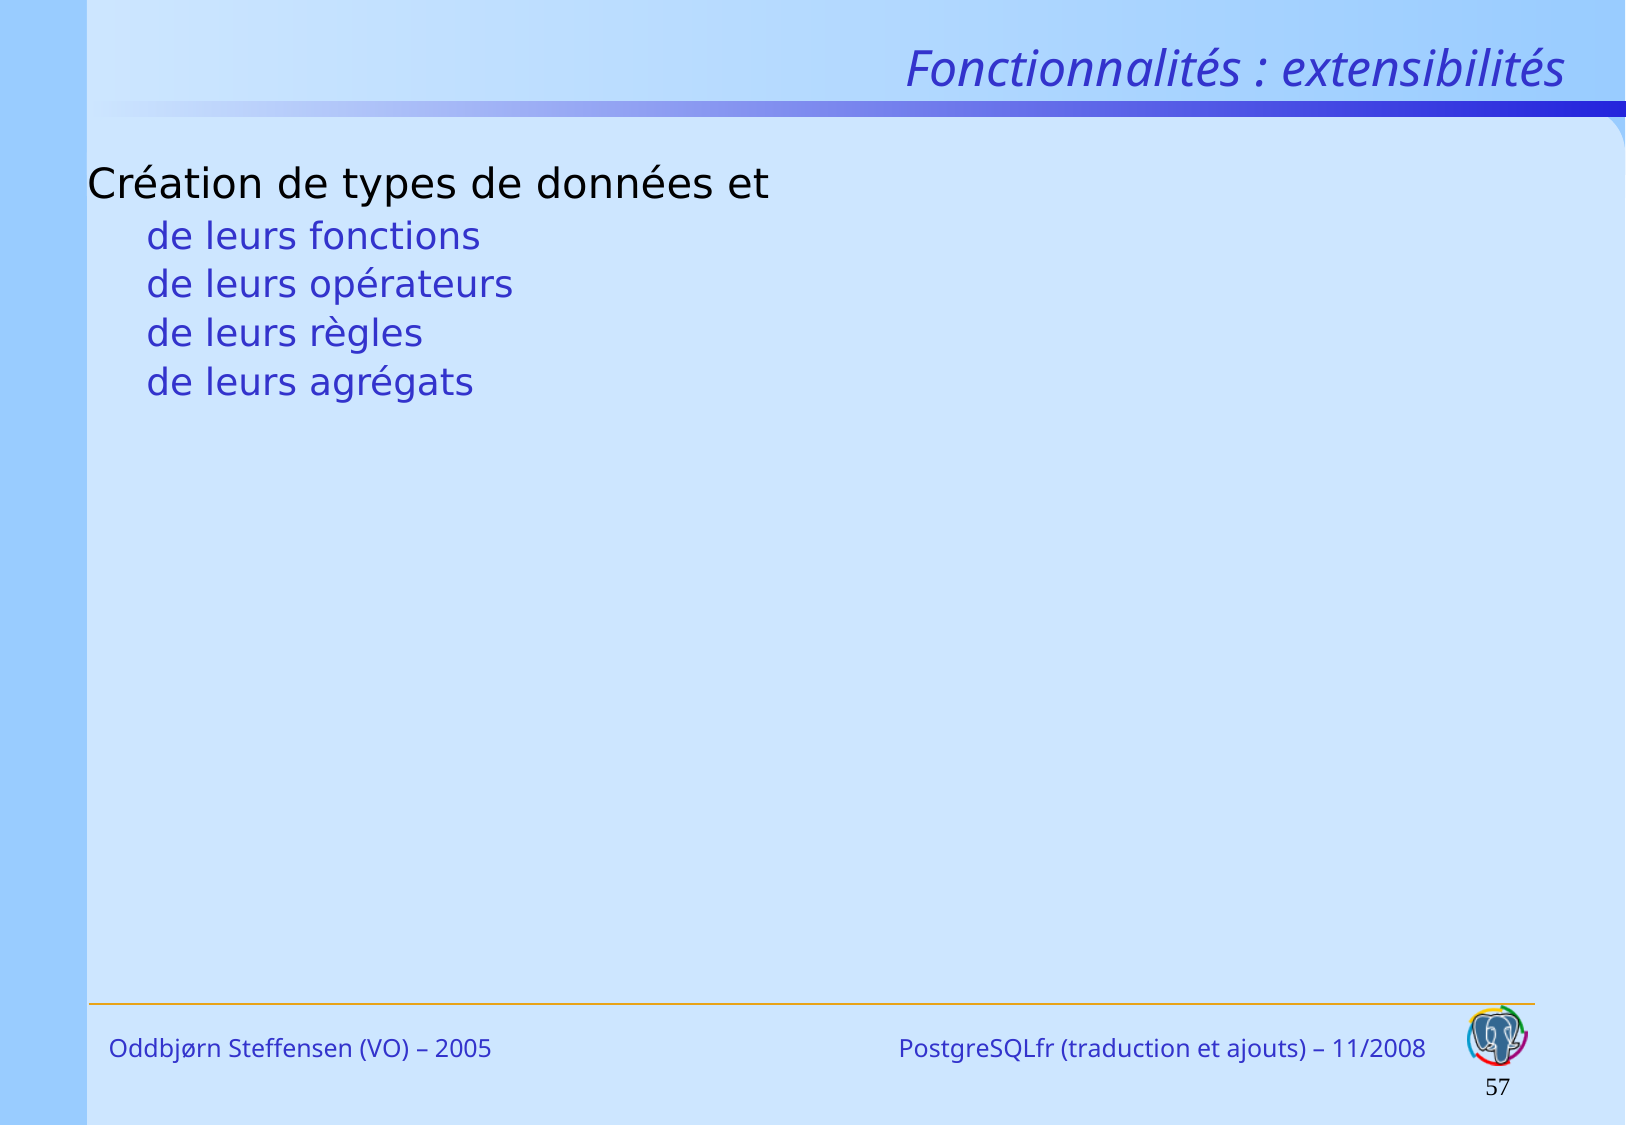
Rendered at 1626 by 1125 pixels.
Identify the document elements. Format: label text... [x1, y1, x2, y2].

title Fonctionnalités : extensibilités [172, 0, 1567, 134]
list Création de types de données et de leurs fonctions de leurs opérateurs de leurs règles de leurs agrégats [86, 159, 1520, 965]
picture [1467, 1005, 1528, 1066]
